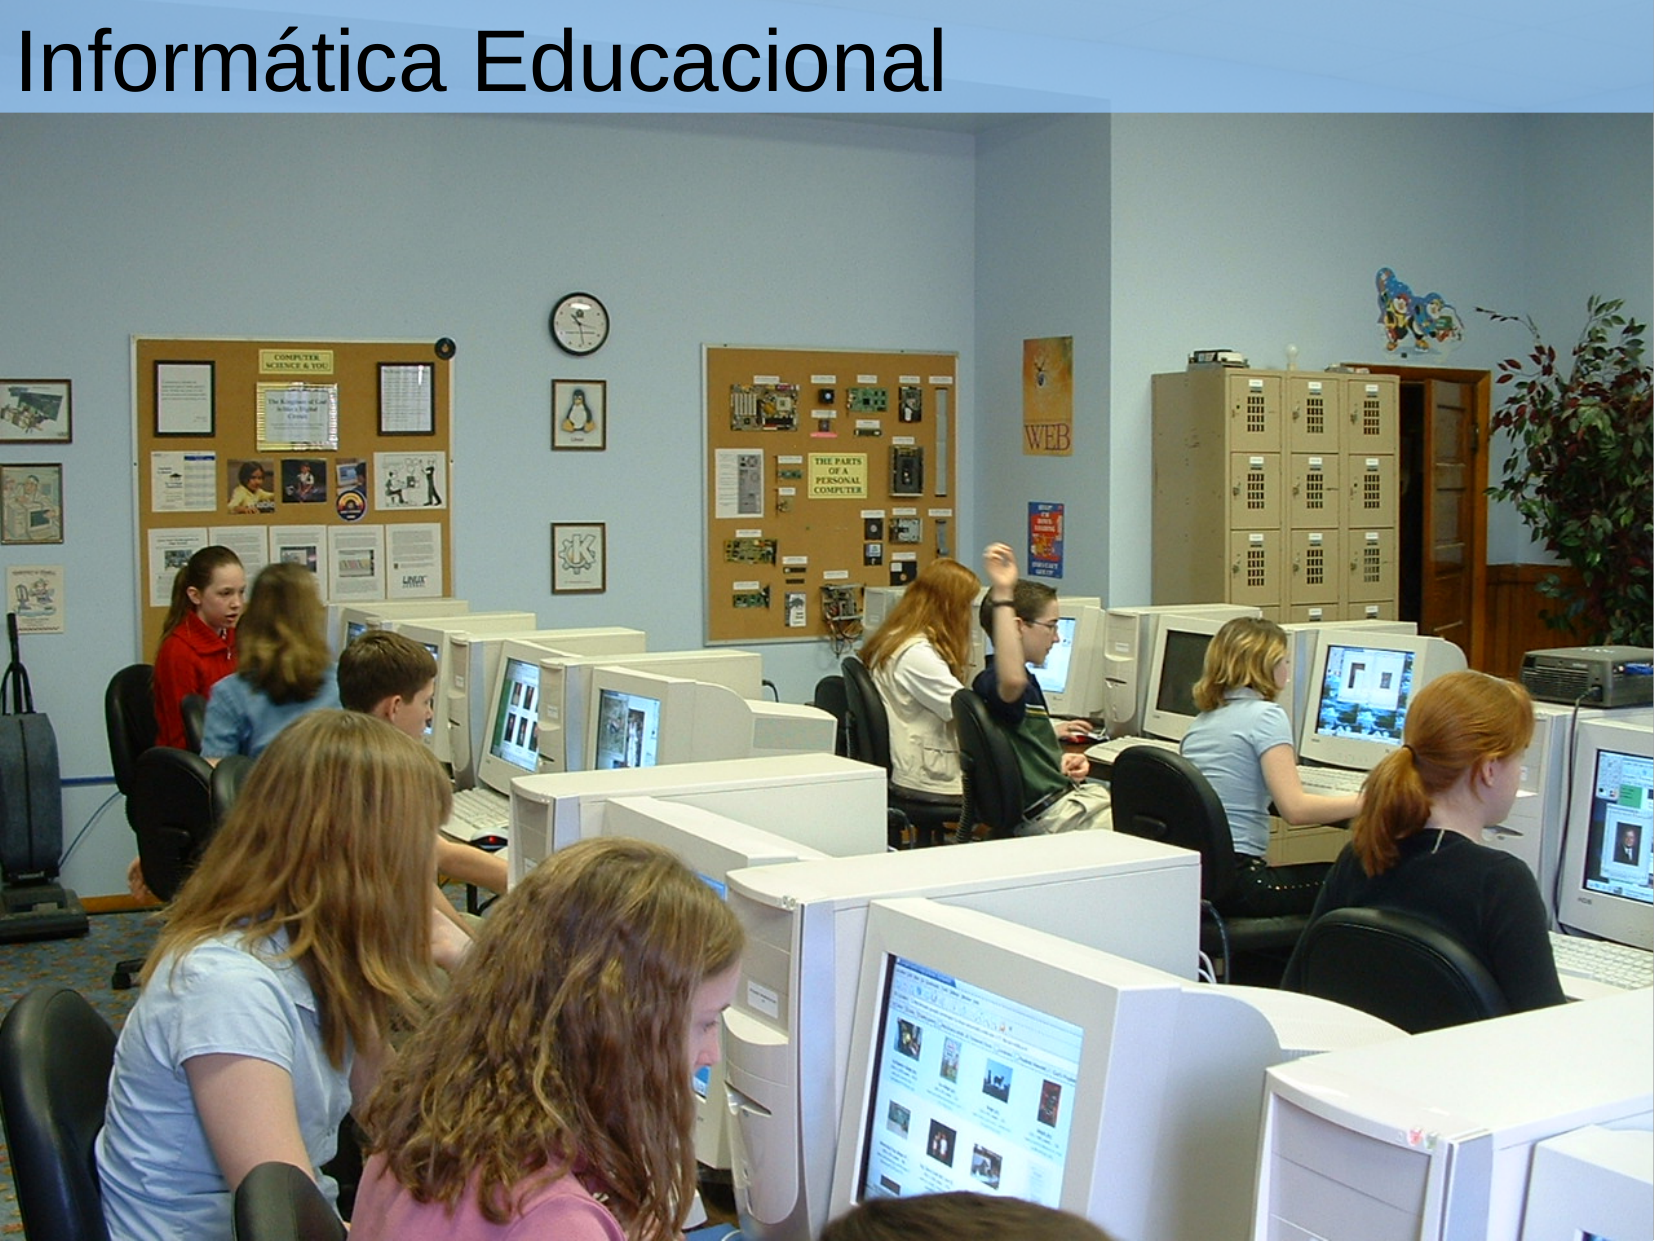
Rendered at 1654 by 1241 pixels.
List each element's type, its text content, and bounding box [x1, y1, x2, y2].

picture [0, 113, 1654, 1241]
text_box Informática Educacional [0, 0, 1654, 113]
